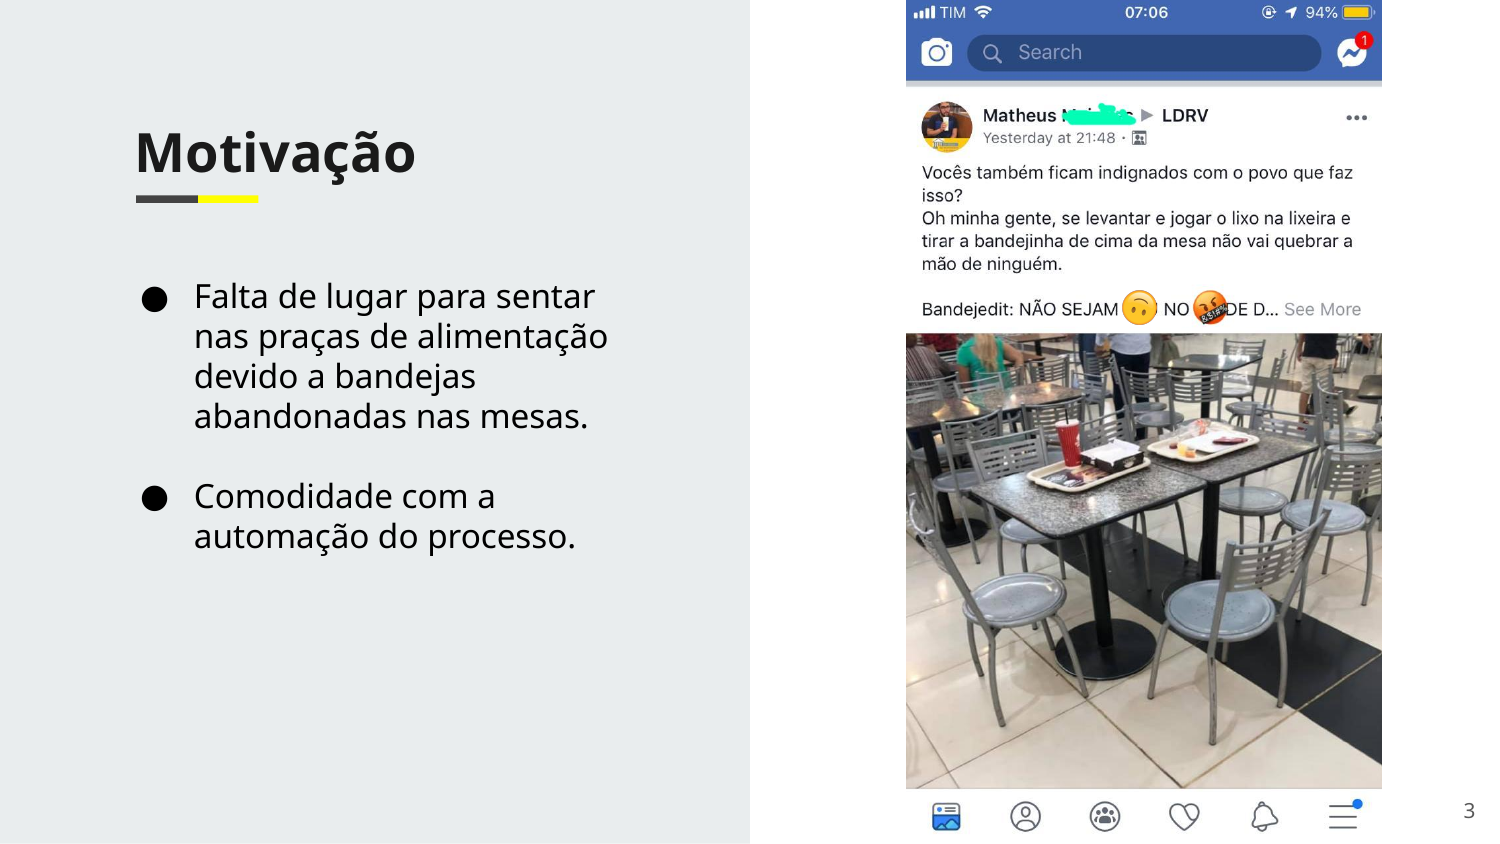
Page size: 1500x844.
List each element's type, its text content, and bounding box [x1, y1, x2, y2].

slide_number <number> [1400, 779, 1491, 844]
subtitle Falta de lugar para sentar nas praças de alimentação devido a bandejas abandonadas nas mesas. Comodidade com a automação do processo. [103, 260, 646, 584]
title Motivação [119, 103, 662, 381]
picture [906, 0, 1382, 844]
